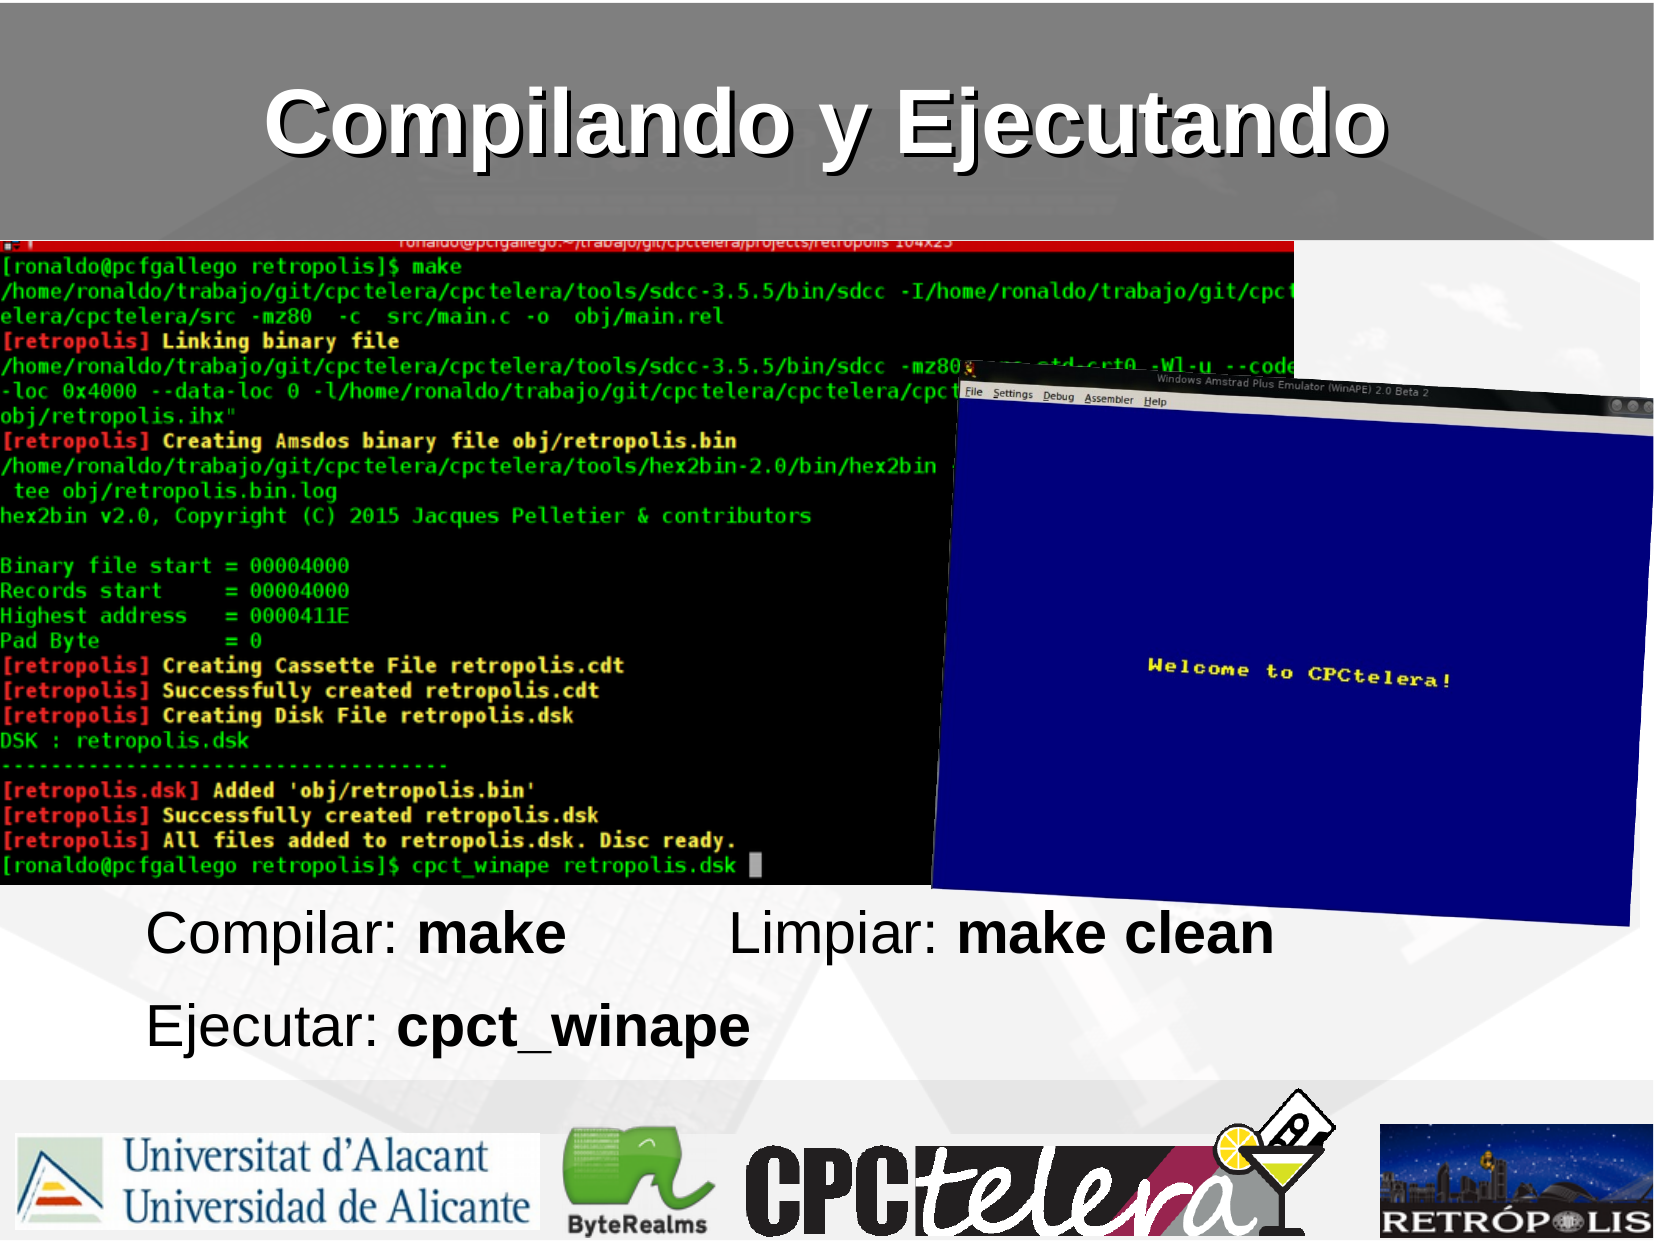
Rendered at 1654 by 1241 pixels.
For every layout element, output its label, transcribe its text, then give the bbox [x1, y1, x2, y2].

list Compilar: make Limpiar: make clean Ejecutar: cpct_winape [82, 900, 1571, 1066]
picture [0, 241, 1654, 1238]
title Compilando y Ejecutando [0, 2, 1654, 241]
